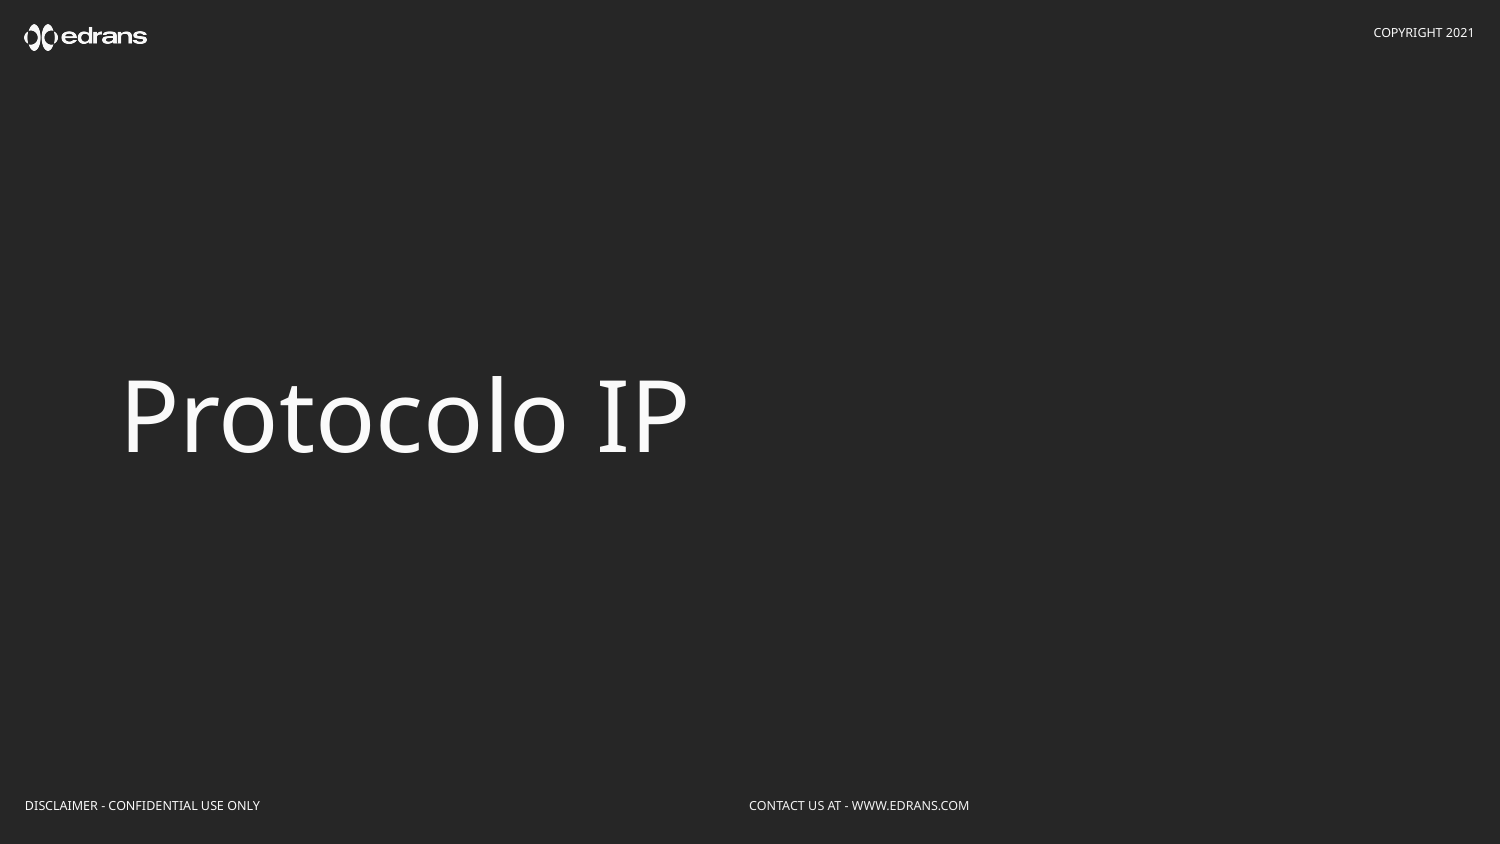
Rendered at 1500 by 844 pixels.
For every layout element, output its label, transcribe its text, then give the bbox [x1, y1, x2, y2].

title Protocolo IP [119, 206, 1377, 619]
picture [24, 24, 147, 51]
